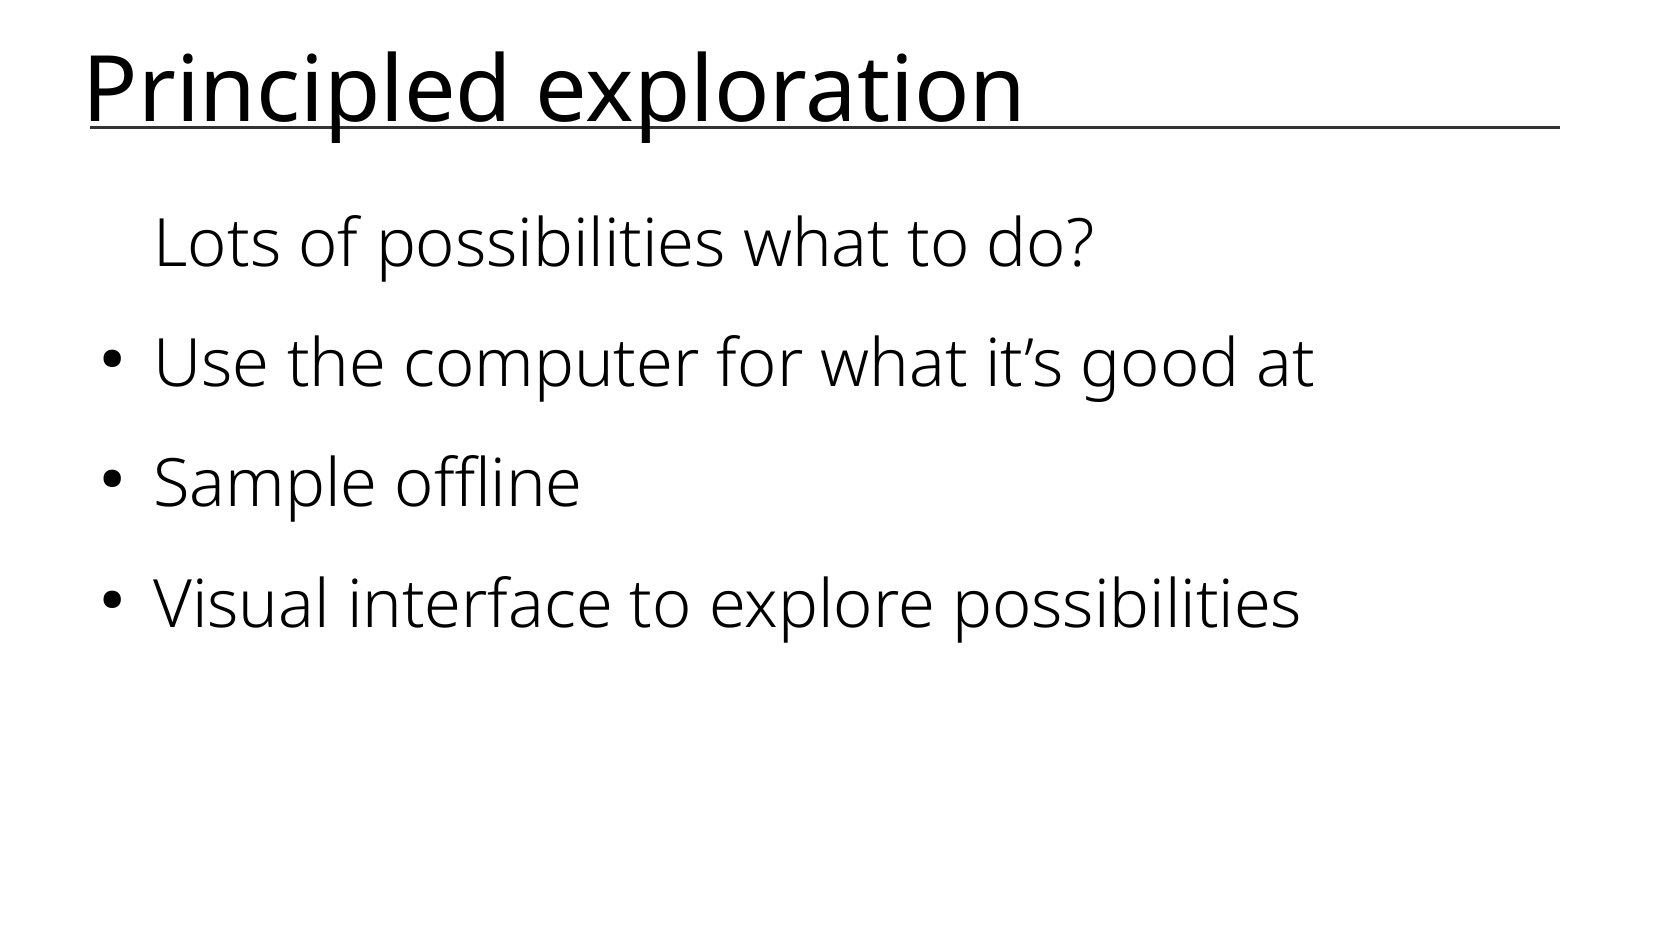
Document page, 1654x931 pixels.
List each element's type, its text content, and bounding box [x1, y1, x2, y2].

title Principled exploration [82, 32, 1571, 140]
list Lots of possibilities what to do? Use the computer for what it’s good at Sample offline Visual interface to explore possibilities [82, 195, 1571, 811]
